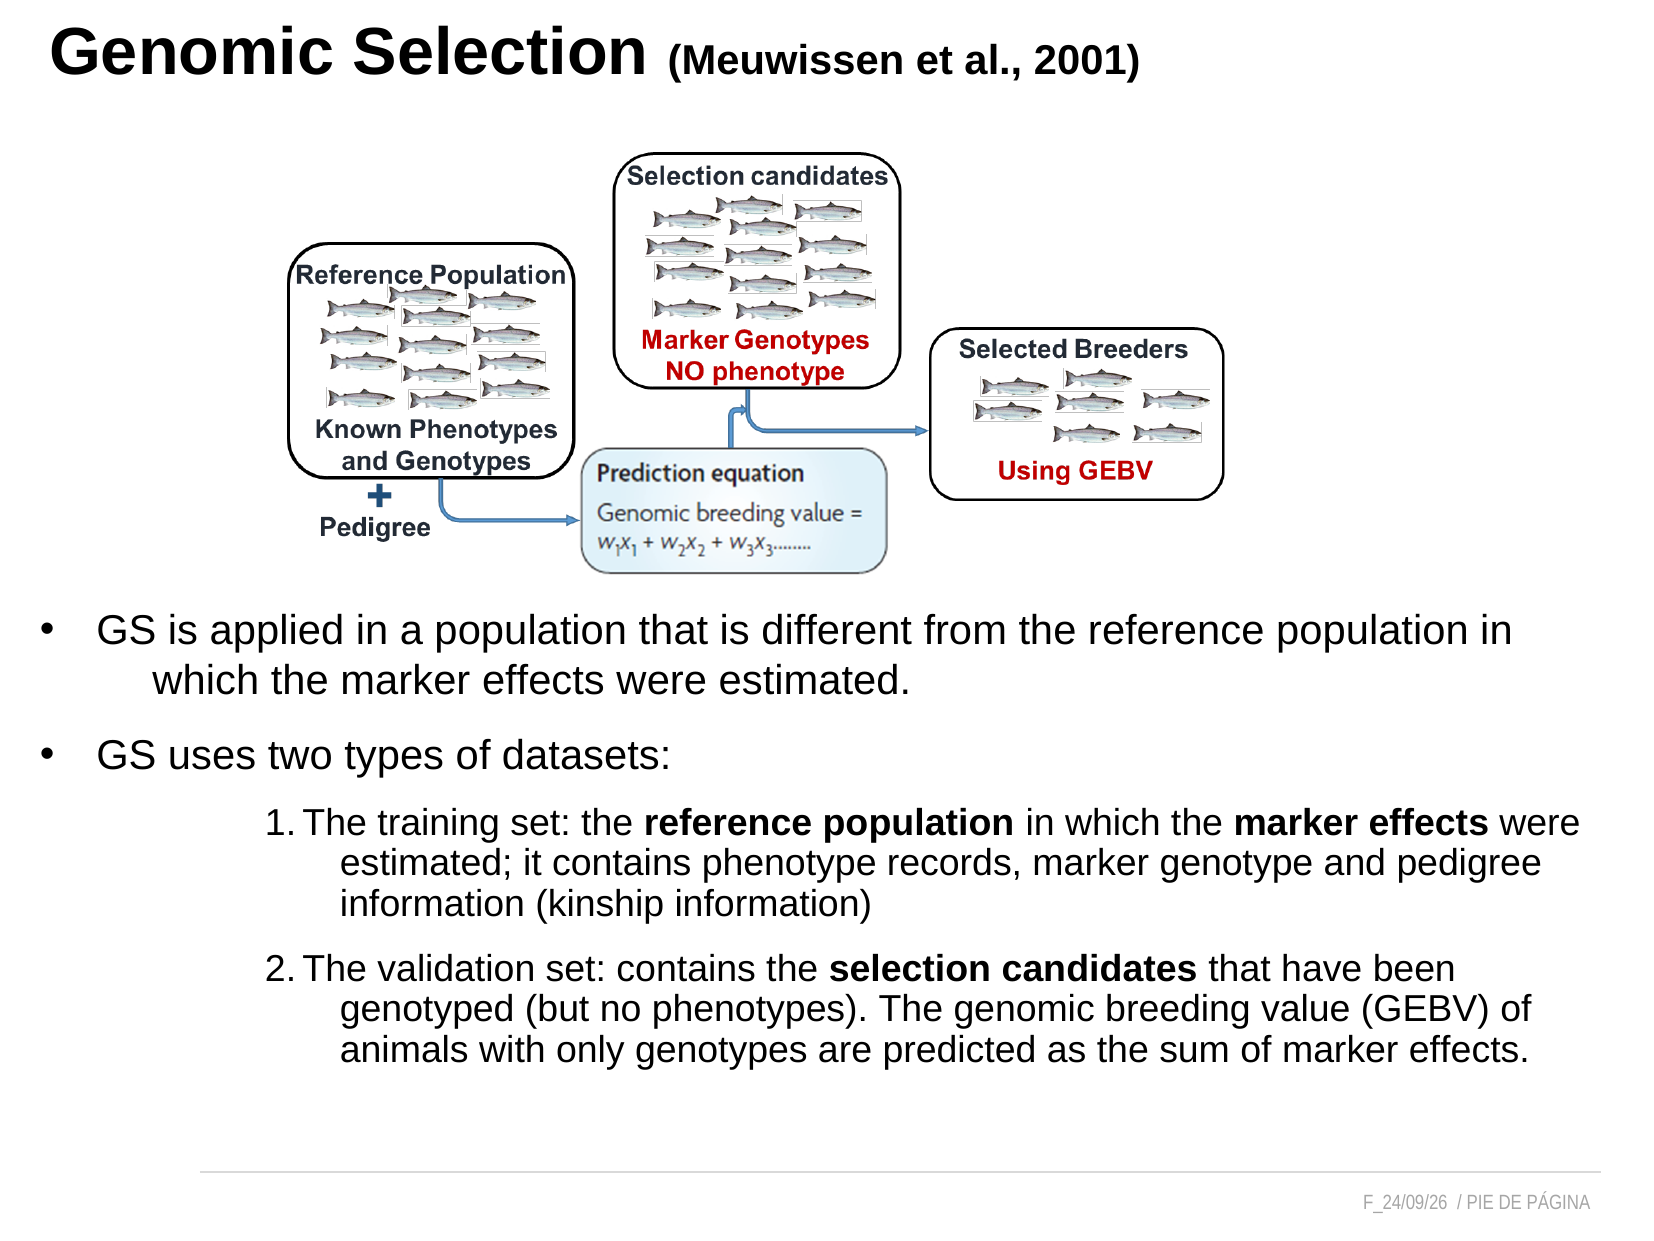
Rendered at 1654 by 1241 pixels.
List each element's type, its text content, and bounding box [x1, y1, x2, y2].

text_box GS is applied in a population that is different from the reference population in which the marker effects were estimated. GS uses two types of datasets: The training set: the reference population in which the marker effects were estimated; it contains phenotype records, marker genotype and pedigree information (kinship information) The validation set: contains the selection candidates that have been genotyped (but no phenotypes). The genomic breeding value (GEBV) of animals with only genotypes are predicted as the sum of marker effects. [40, 603, 1601, 1107]
picture [264, 145, 1243, 576]
text_box F_17/09/2016 / PIE DE PÁGINA [1348, 1181, 1606, 1221]
text_box Genomic Selection (Meuwissen et al., 2001) [34, 9, 1585, 149]
